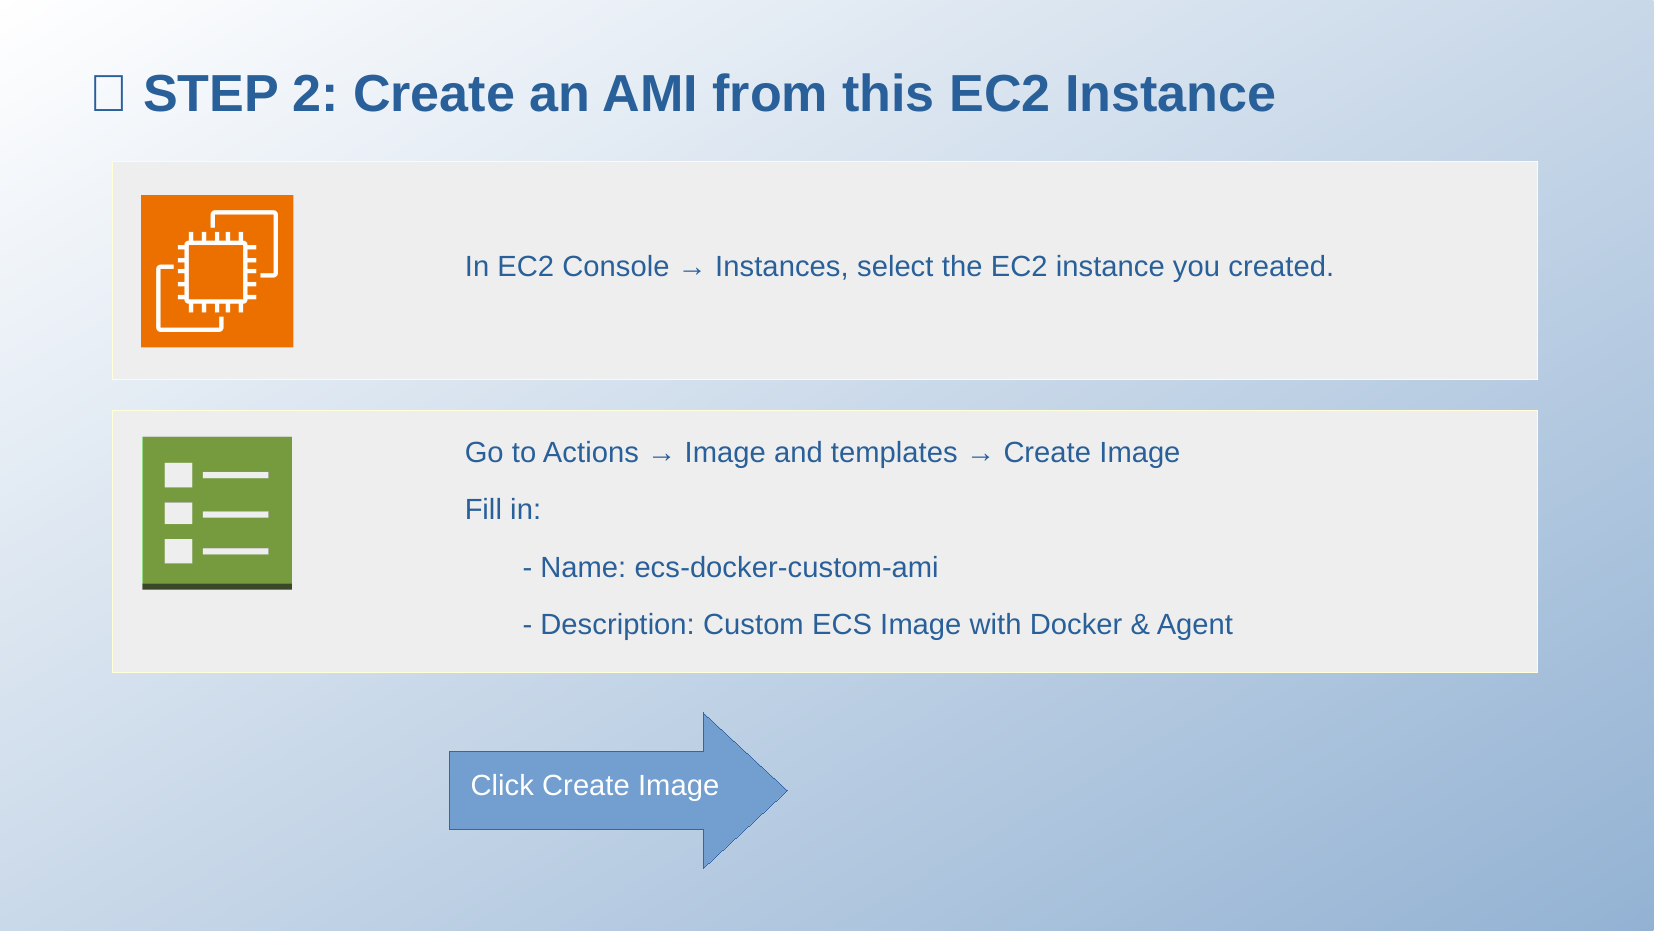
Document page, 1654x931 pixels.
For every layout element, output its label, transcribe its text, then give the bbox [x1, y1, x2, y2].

text_box Go to Actions → Image and templates → Create Image Fill in: - Name: ecs-docker-custom-ami - Description: Custom ECS Image with Docker & Agent [449, 428, 1351, 707]
text_box [112, 189, 1538, 380]
picture [64, 378, 370, 648]
text_box 🧱 STEP 2: Create an AMI from this EC2 Instance [74, 57, 1613, 189]
picture [134, 188, 300, 354]
text_box [449, 712, 788, 869]
text_box [112, 410, 1538, 673]
text_box Click Create Image [455, 761, 751, 810]
text_box In EC2 Console → Instances, select the EC2 instance you created. [449, 242, 1500, 318]
